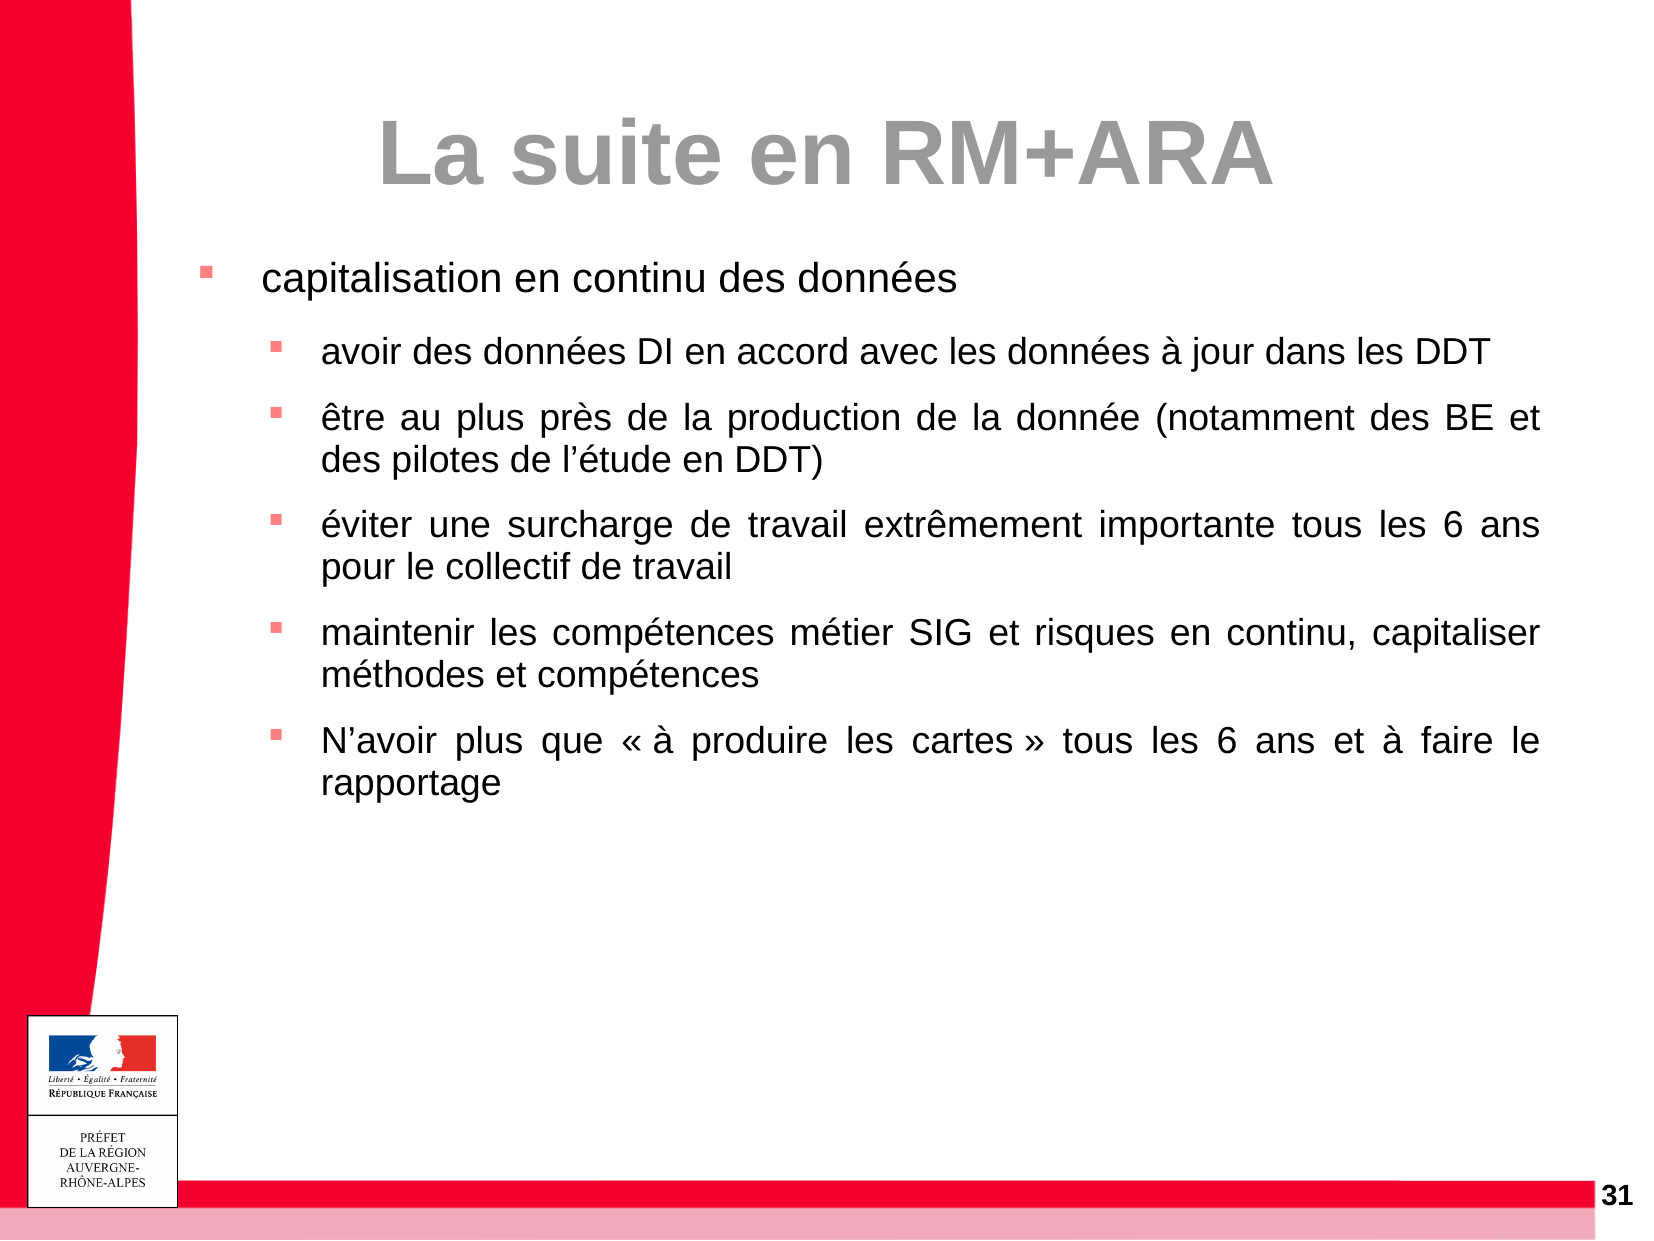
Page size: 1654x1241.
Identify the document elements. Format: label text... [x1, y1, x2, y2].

picture [0, 0, 1654, 1240]
title La suite en RM+ARA [82, 49, 1571, 257]
list capitalisation en continu des données avoir des données DI en accord avec les données à jour dans les DDT être au plus près de la production de la donnée (notamment des BE et des pilotes de l’étude en DDT) éviter une surcharge de travail extrêmement importante tous les 6 ans pour le collectif de travail maintenir les compétences métier SIG et risques en continu, capitaliser méthodes et compétences N’avoir plus que « à produire les cartes » tous les 6 ans et à faire le rapportage [179, 254, 1542, 1241]
